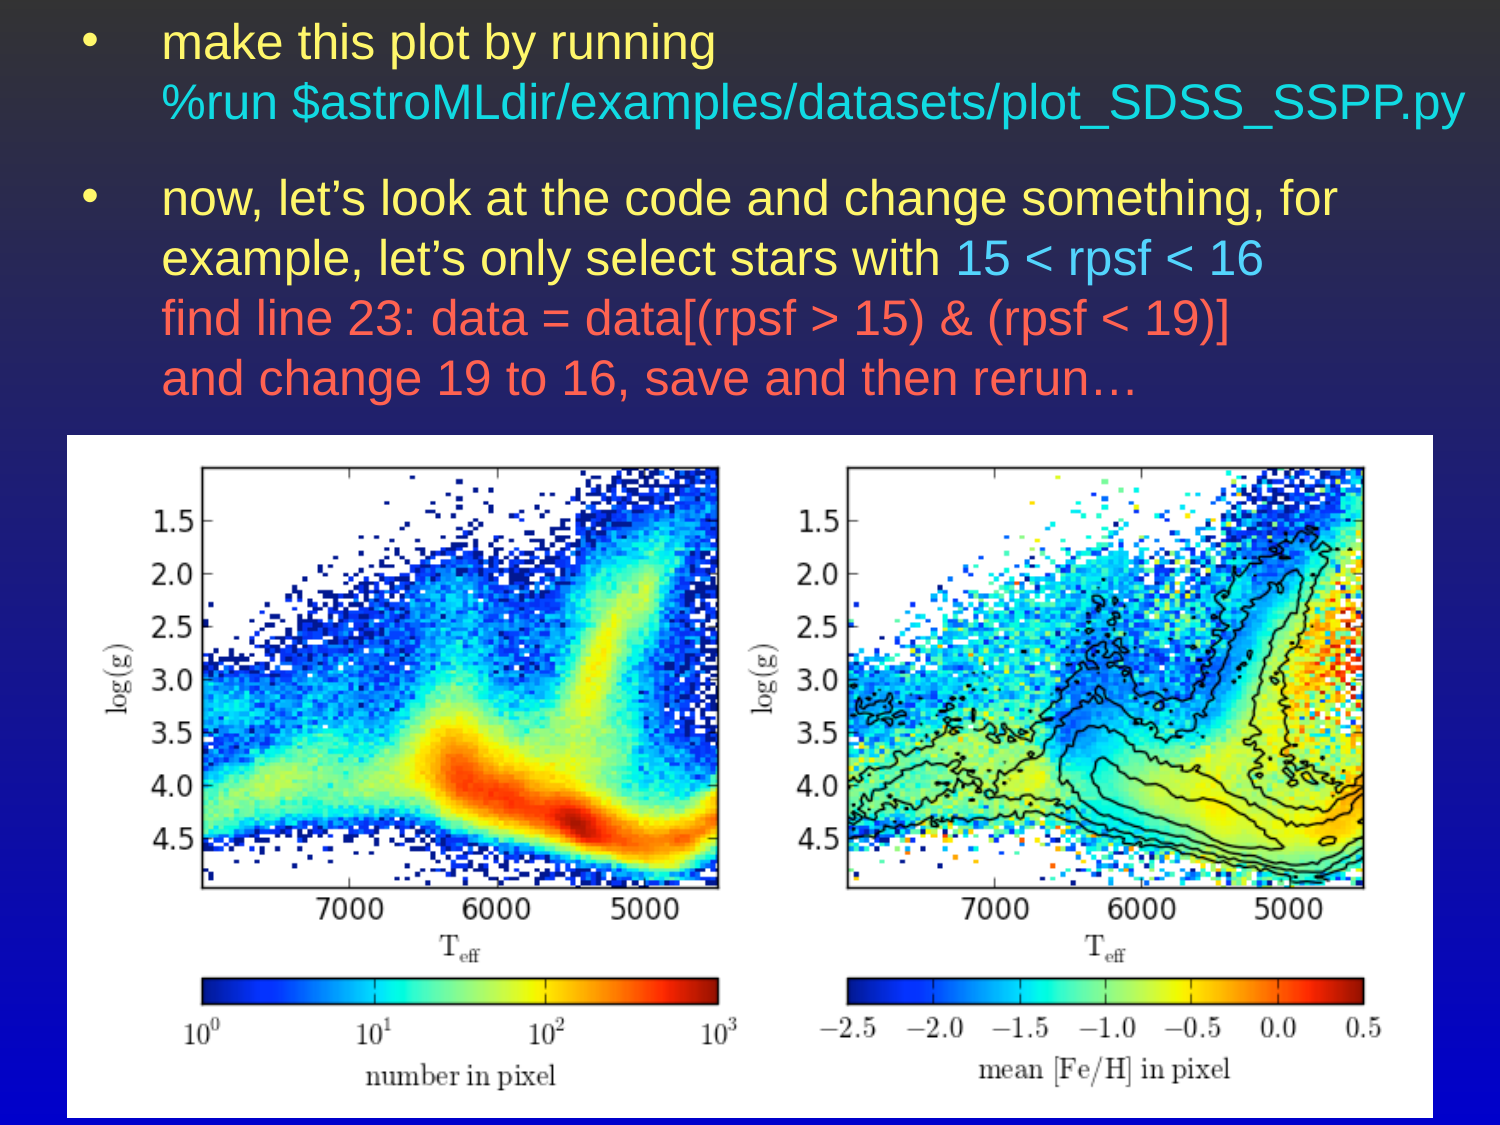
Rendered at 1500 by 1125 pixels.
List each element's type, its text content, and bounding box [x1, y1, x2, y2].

list make this plot by running %run $astroMLdir/examples/datasets/plot_SDSS_SSPP.py now, let’s look at the code and change something, for example, let’s only select stars with 15 < rpsf < 16 find line 23: data = data[(rpsf > 15) & (rpsf < 19)] and change 19 to 16, save and then rerun… [0, 0, 1489, 482]
picture [67, 435, 1433, 1118]
